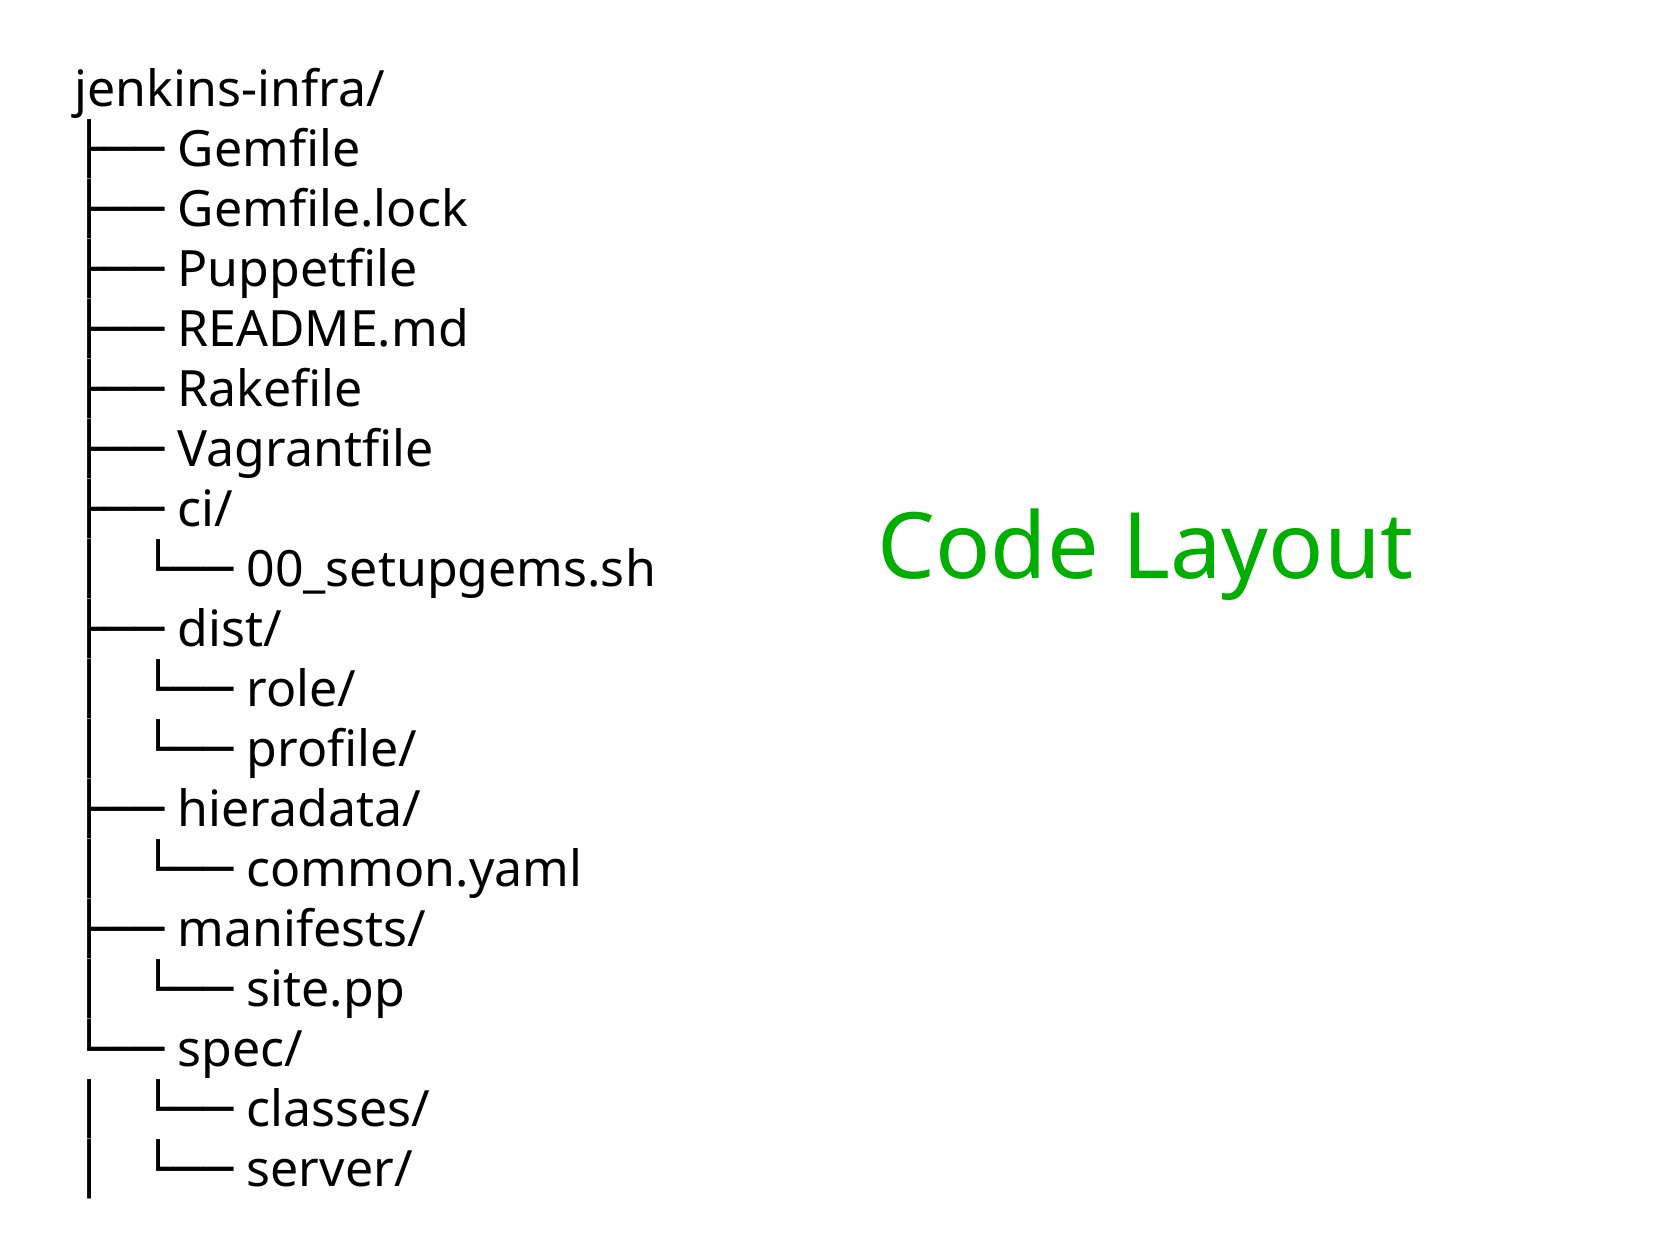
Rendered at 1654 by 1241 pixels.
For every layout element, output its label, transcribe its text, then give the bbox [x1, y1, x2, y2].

text_box jenkins-infra/ ├── Gemfile ├── Gemfile.lock ├── Puppetfile ├── README.md ├── Rakefile ├── Vagrantfile ├── ci/ │ └── 00_setupgems.sh ├── dist/ │ └── role/ │ └── profile/ ├── hieradata/ │ └── common.yaml ├── manifests/ │ └── site.pp └── spec/ │ └── classes/ │ └── server/ [59, 49, 1350, 1241]
text_box Code Layout [1350, 437, 1654, 645]
